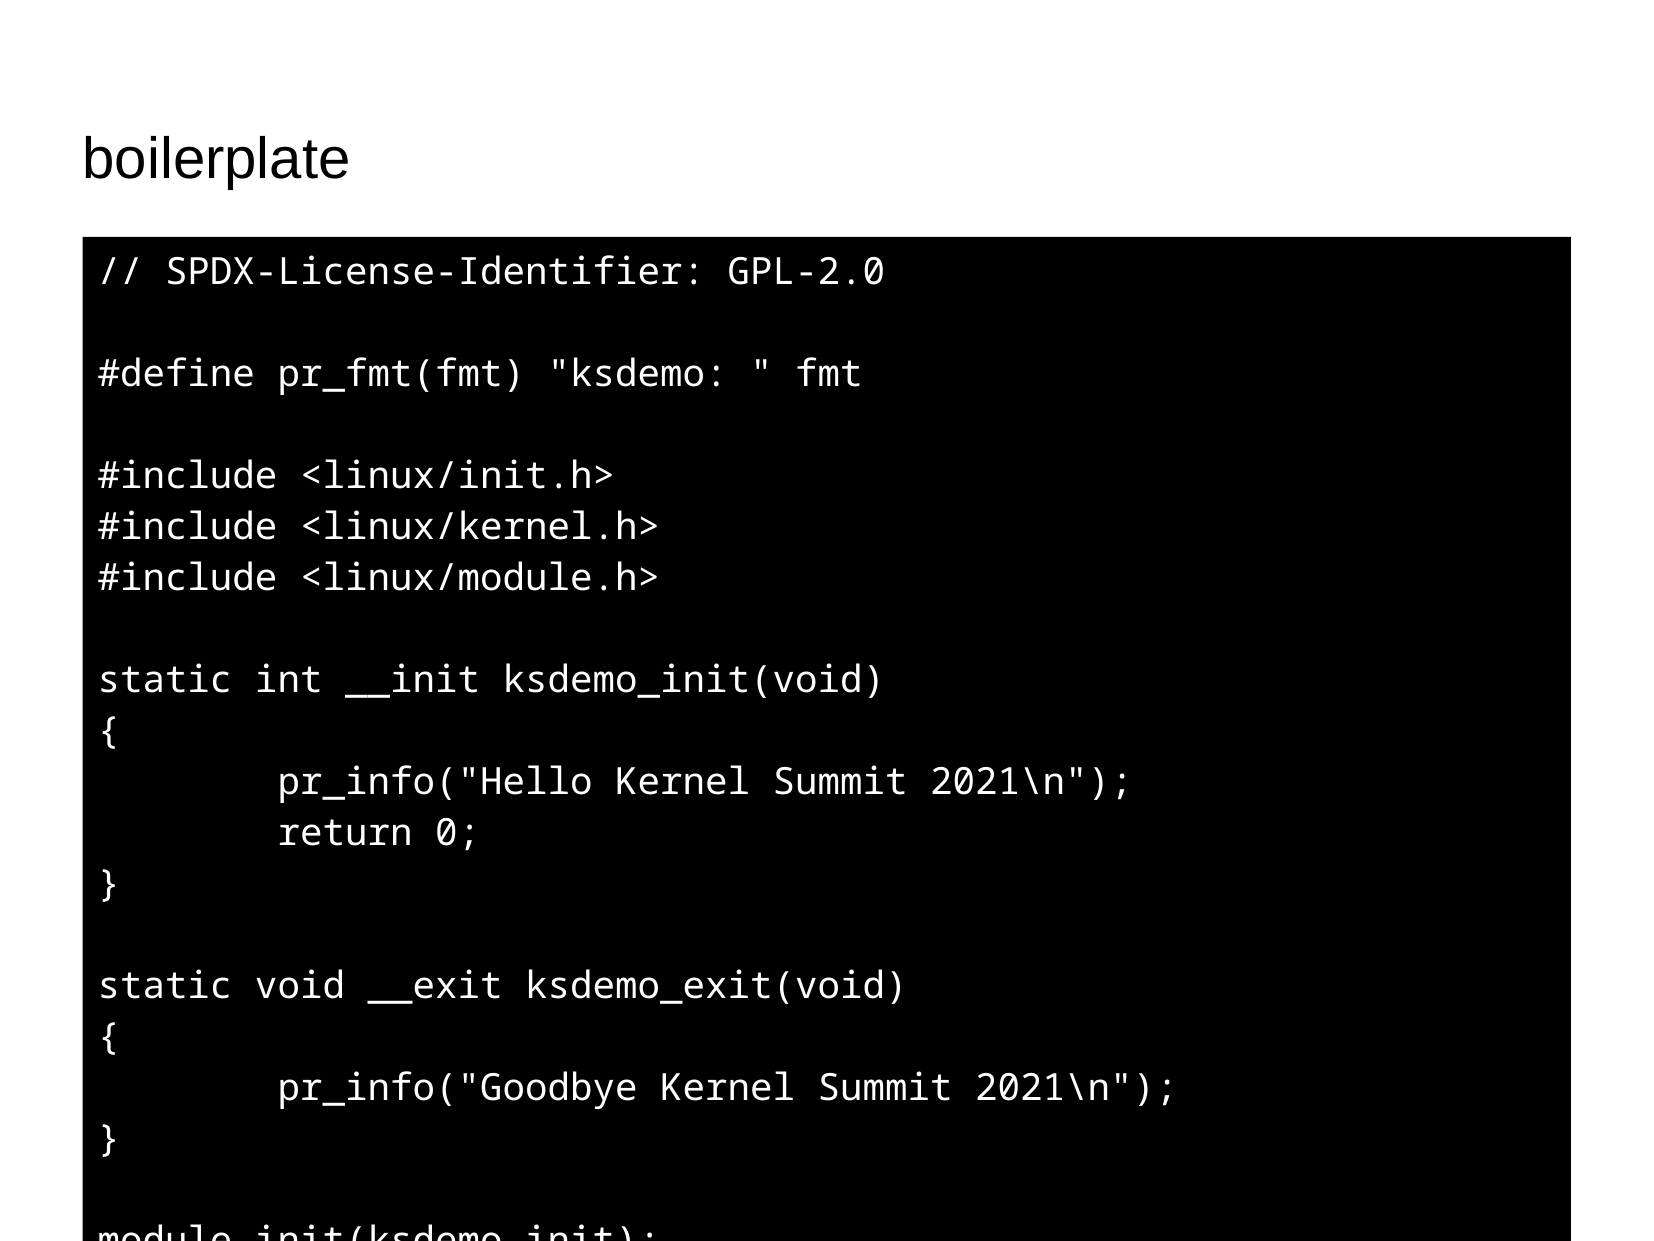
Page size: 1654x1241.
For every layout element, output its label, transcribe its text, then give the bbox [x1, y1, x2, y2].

text_box // SPDX-License-Identifier: GPL-2.0 #define pr_fmt(fmt) "ksdemo: " fmt #include <linux/init.h> #include <linux/kernel.h> #include <linux/module.h> static int __init ksdemo_init(void) { pr_info("Hello Kernel Summit 2021\n"); return 0; } static void __exit ksdemo_exit(void) { pr_info("Goodbye Kernel Summit 2021\n"); } module_init(ksdemo_init); module_exit(ksdemo_exit); MODULE_LICENSE("GPL"); MODULE_AUTHOR("SeongJae Park"); MODULE_DESCRIPTION("Kernel Summit 2021 live coding demo"); [82, 236, 1571, 1196]
title boilerplate [82, 108, 1571, 210]
